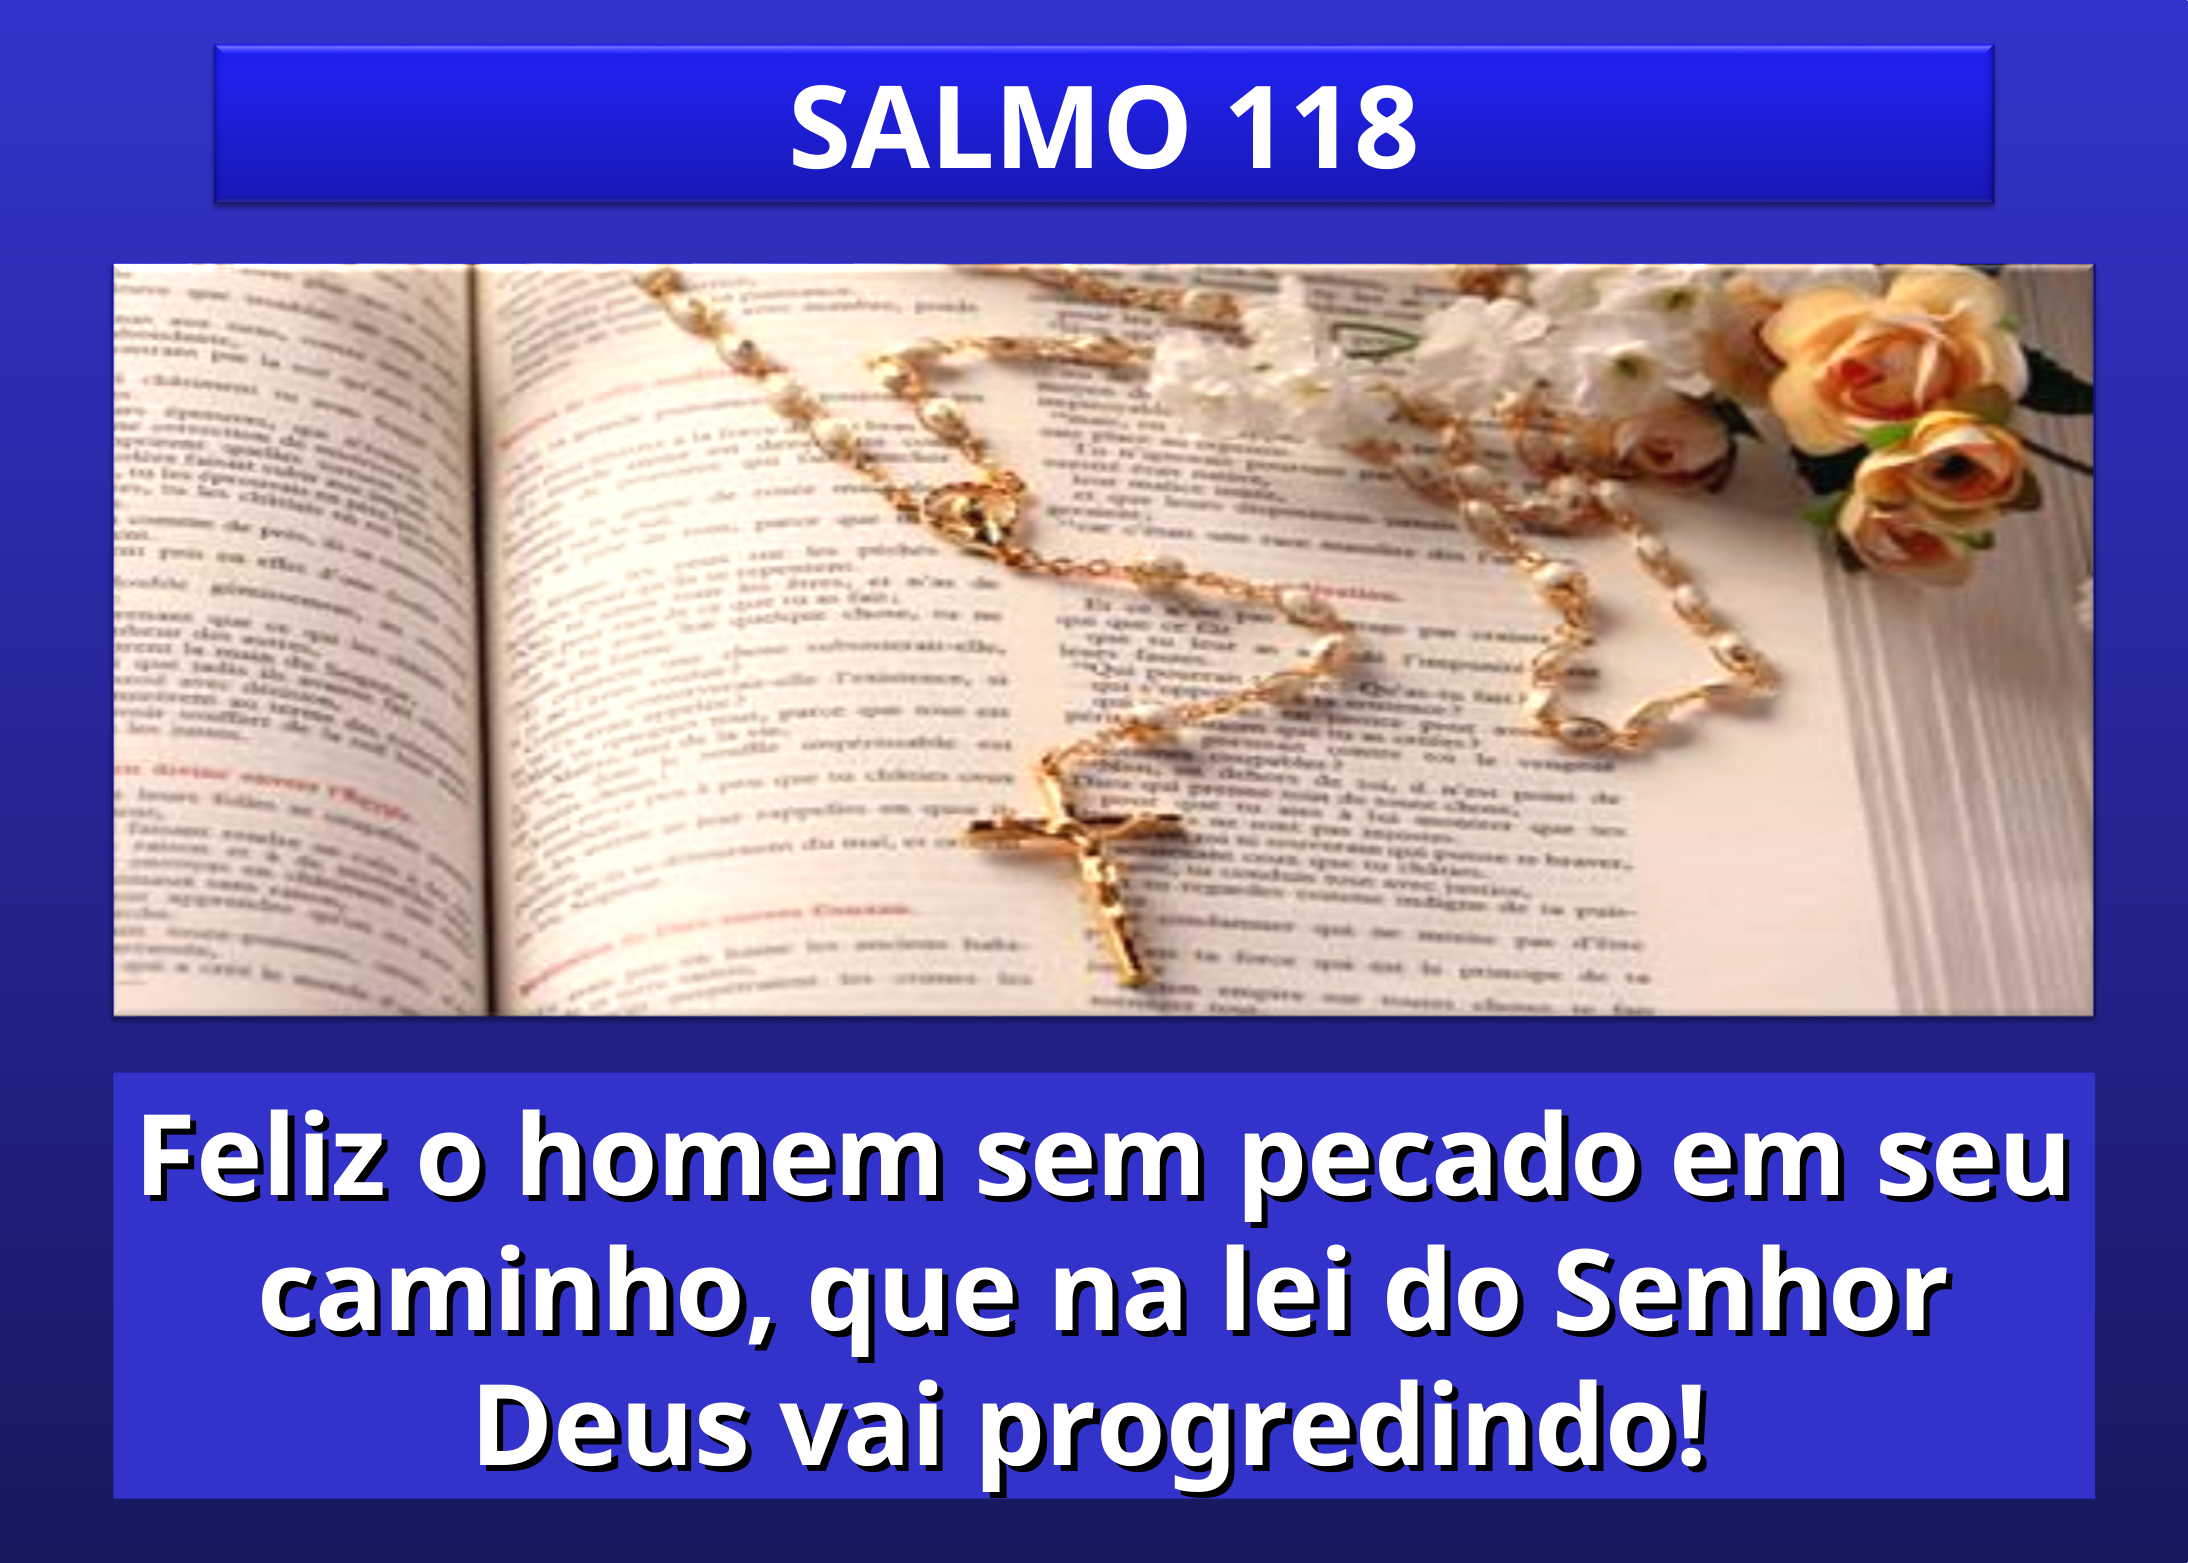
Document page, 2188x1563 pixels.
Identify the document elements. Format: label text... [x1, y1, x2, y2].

picture [103, 15, 2104, 1030]
text_box SALMO 118 [215, 43, 1993, 203]
text_box Feliz o homem sem pecado em seu caminho, que na lei do Senhor Deus vai progredindo! [113, 1072, 2096, 1499]
